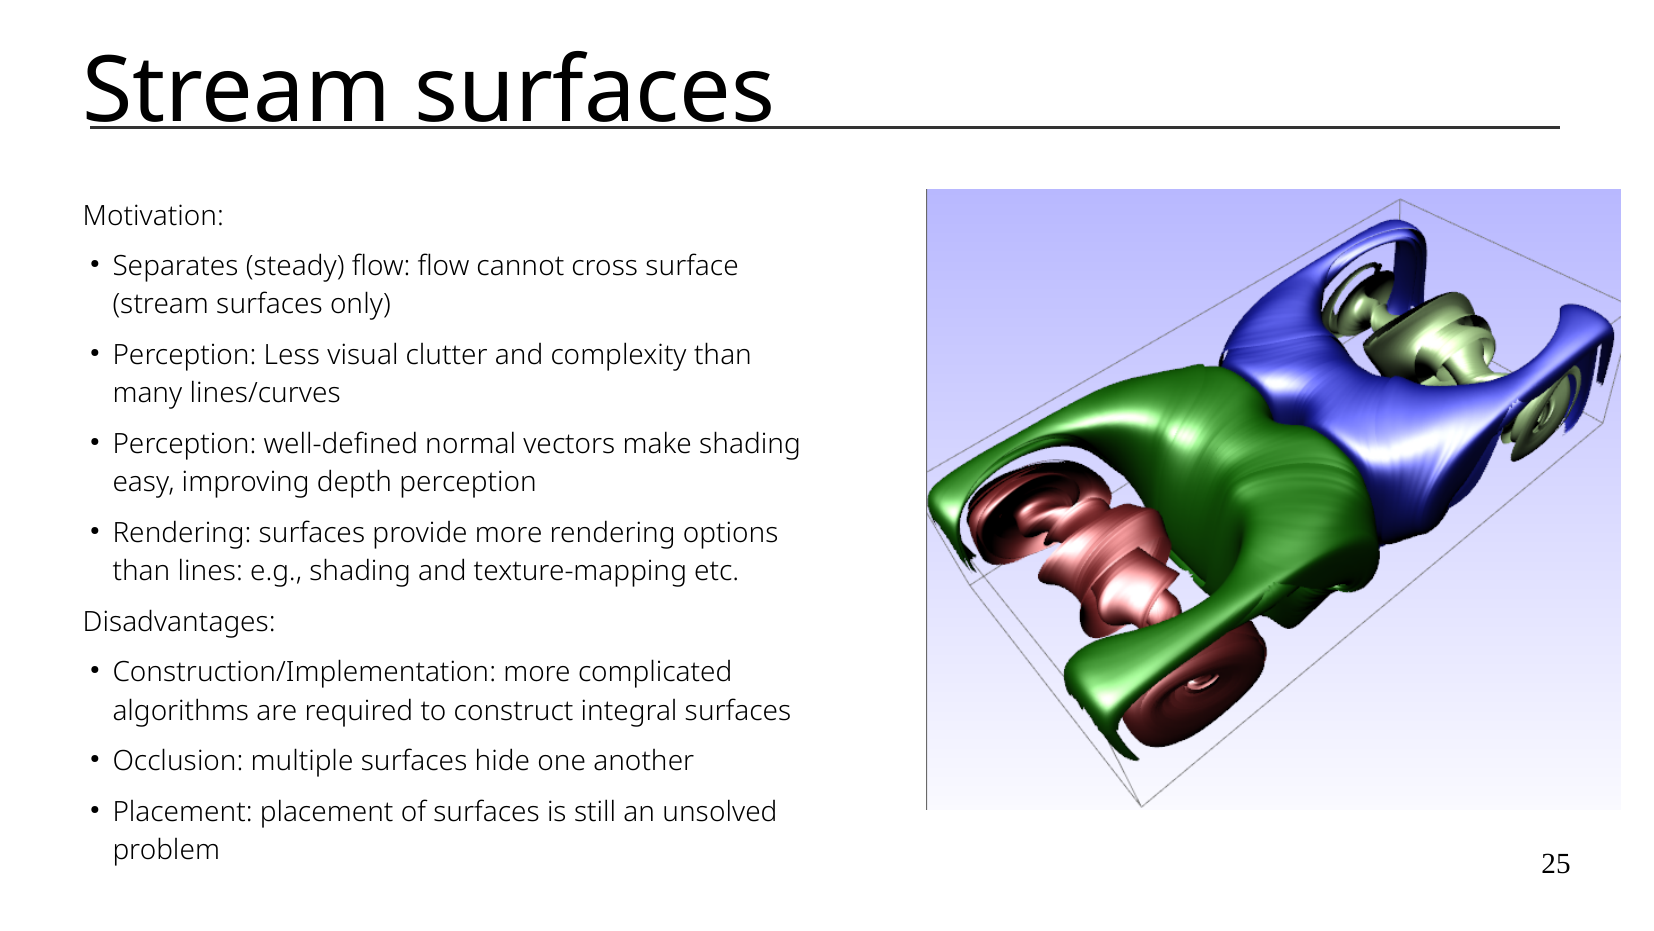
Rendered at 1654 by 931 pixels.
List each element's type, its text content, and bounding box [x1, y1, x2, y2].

title Stream surfaces [82, 32, 1571, 140]
picture [926, 189, 1621, 811]
list Motivation: Separates (steady) flow: flow cannot cross surface (stream surfaces only) Perception: Less visual clutter and complexity than many lines/curves Perception: well-defined normal vectors make shading easy, improving depth perception Rendering: surfaces provide more rendering options than lines: e.g., shading and texture-mapping etc. Disadvantages: Construction/Implementation: more complicated algorithms are required to construct integral surfaces Occlusion: multiple surfaces hide one another Placement: placement of surfaces is still an unsolved problem [82, 195, 809, 886]
